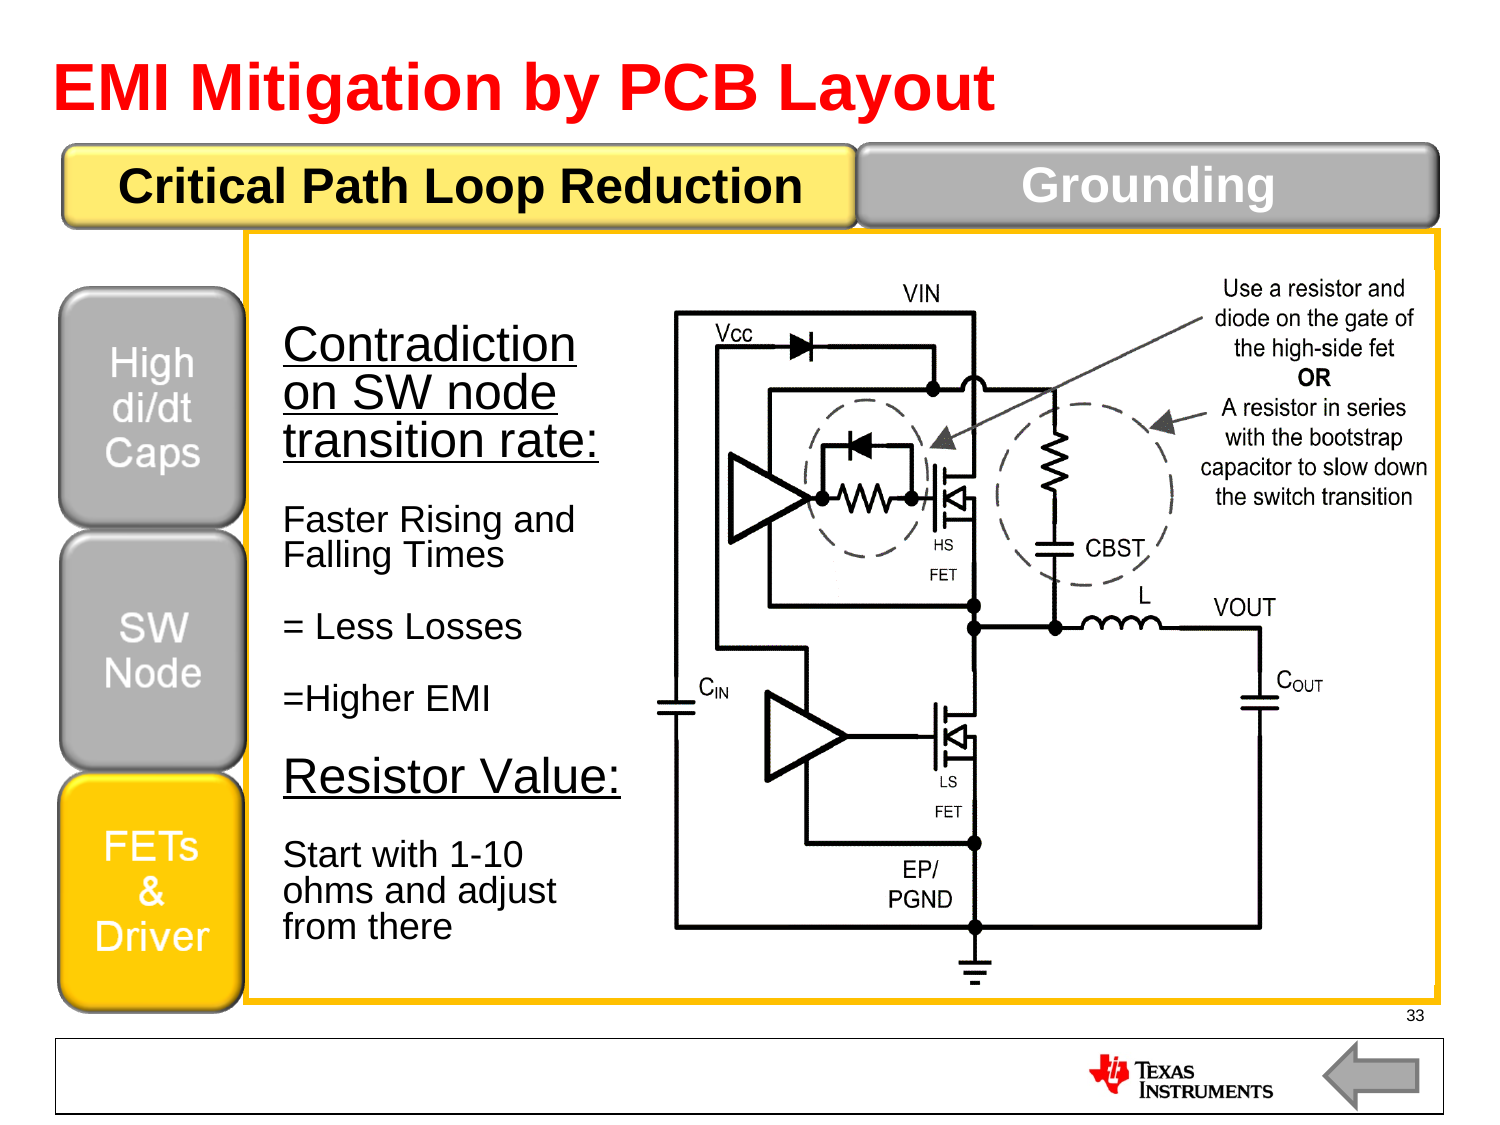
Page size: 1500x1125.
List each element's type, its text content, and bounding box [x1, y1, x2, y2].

picture [655, 270, 1435, 985]
picture [1087, 1052, 1274, 1099]
picture [59, 140, 1442, 233]
text_box [1324, 1045, 1418, 1107]
text_box Grounding [862, 149, 1435, 224]
list [246, 231, 1438, 1002]
picture [55, 284, 249, 1016]
title EMI Mitigation by PCB Layout [37, 23, 1426, 158]
text_box <numero> [1089, 997, 1440, 1031]
text_box Critical Path Loop Reduction [67, 150, 853, 225]
text_box Contradiction on SW node transition rate: Faster Rising and Falling Times = Less Losses =Higher EMI Resistor Value: Start with 1-10 ohms and adjust from there [267, 270, 640, 991]
